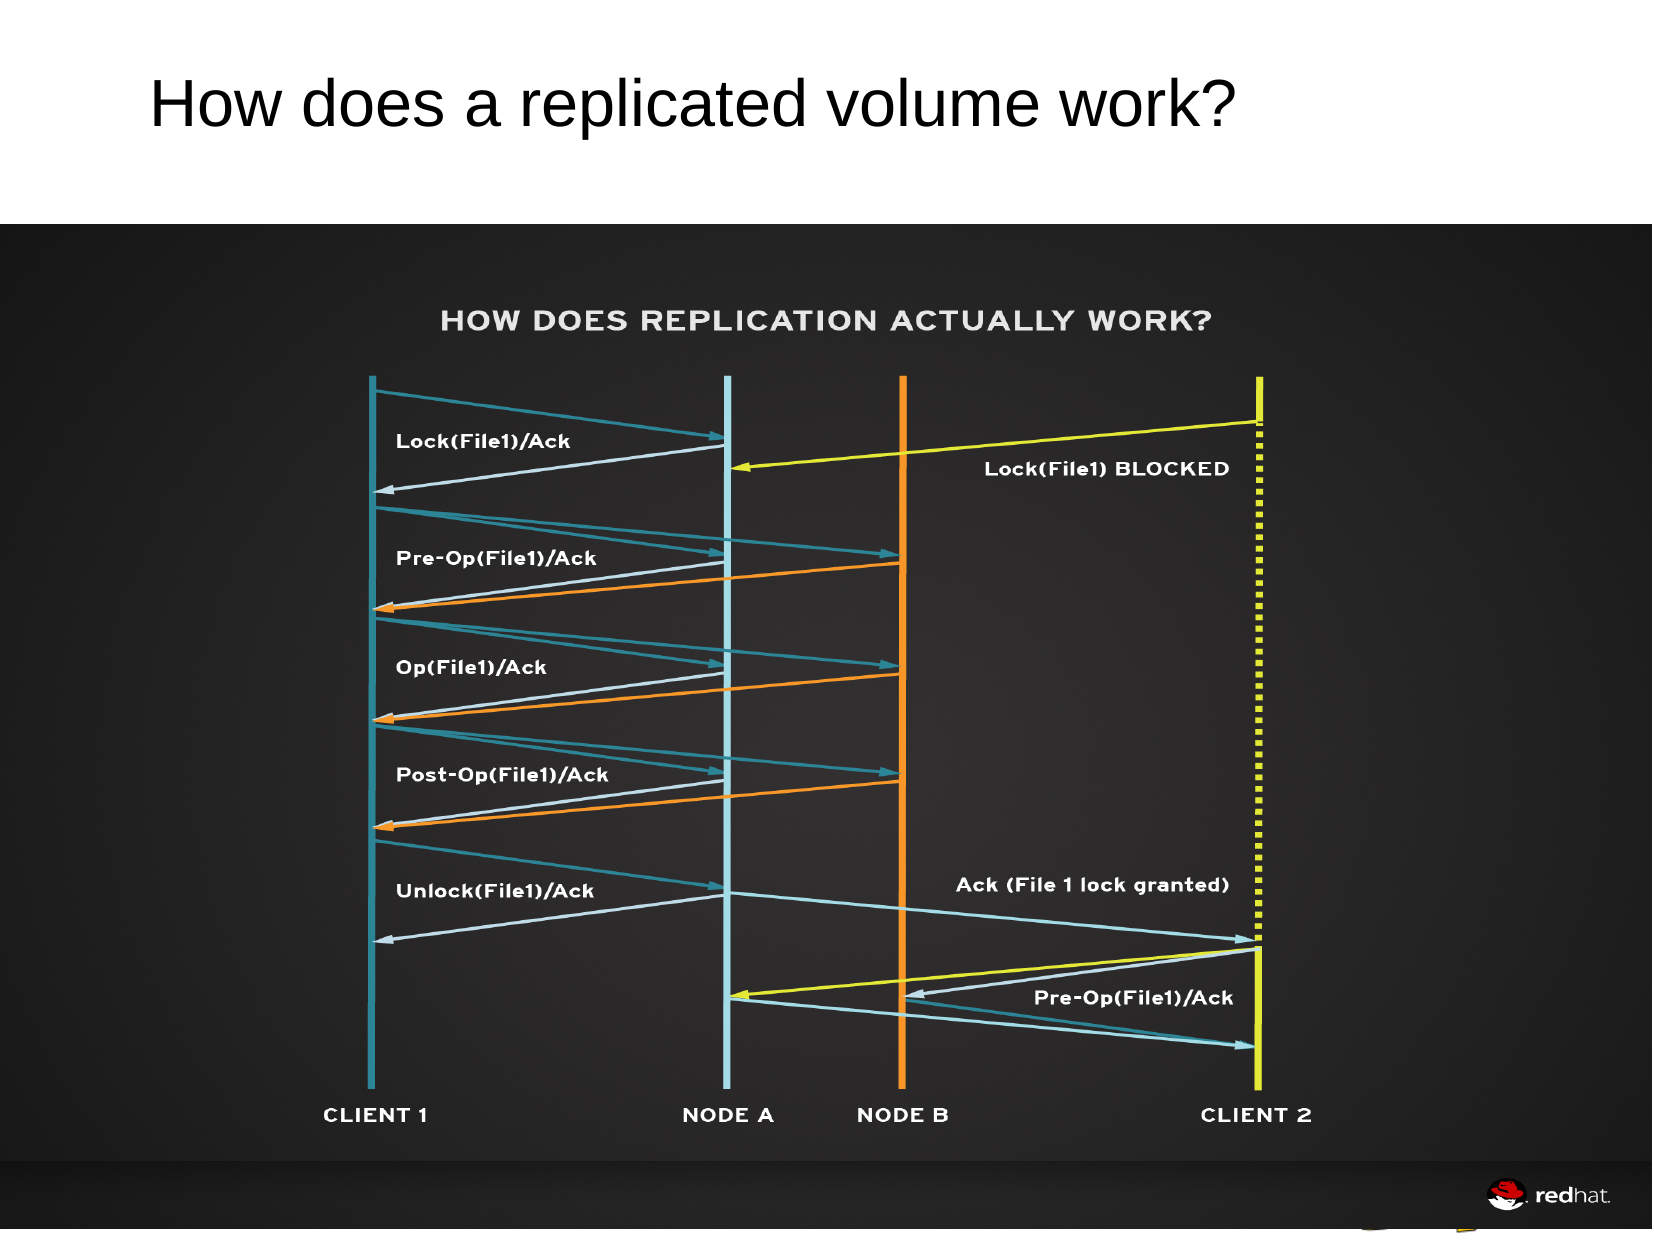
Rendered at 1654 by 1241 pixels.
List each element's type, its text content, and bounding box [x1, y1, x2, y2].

picture [0, 224, 1654, 1235]
text_box How does a replicated volume work? [59, 59, 1329, 149]
